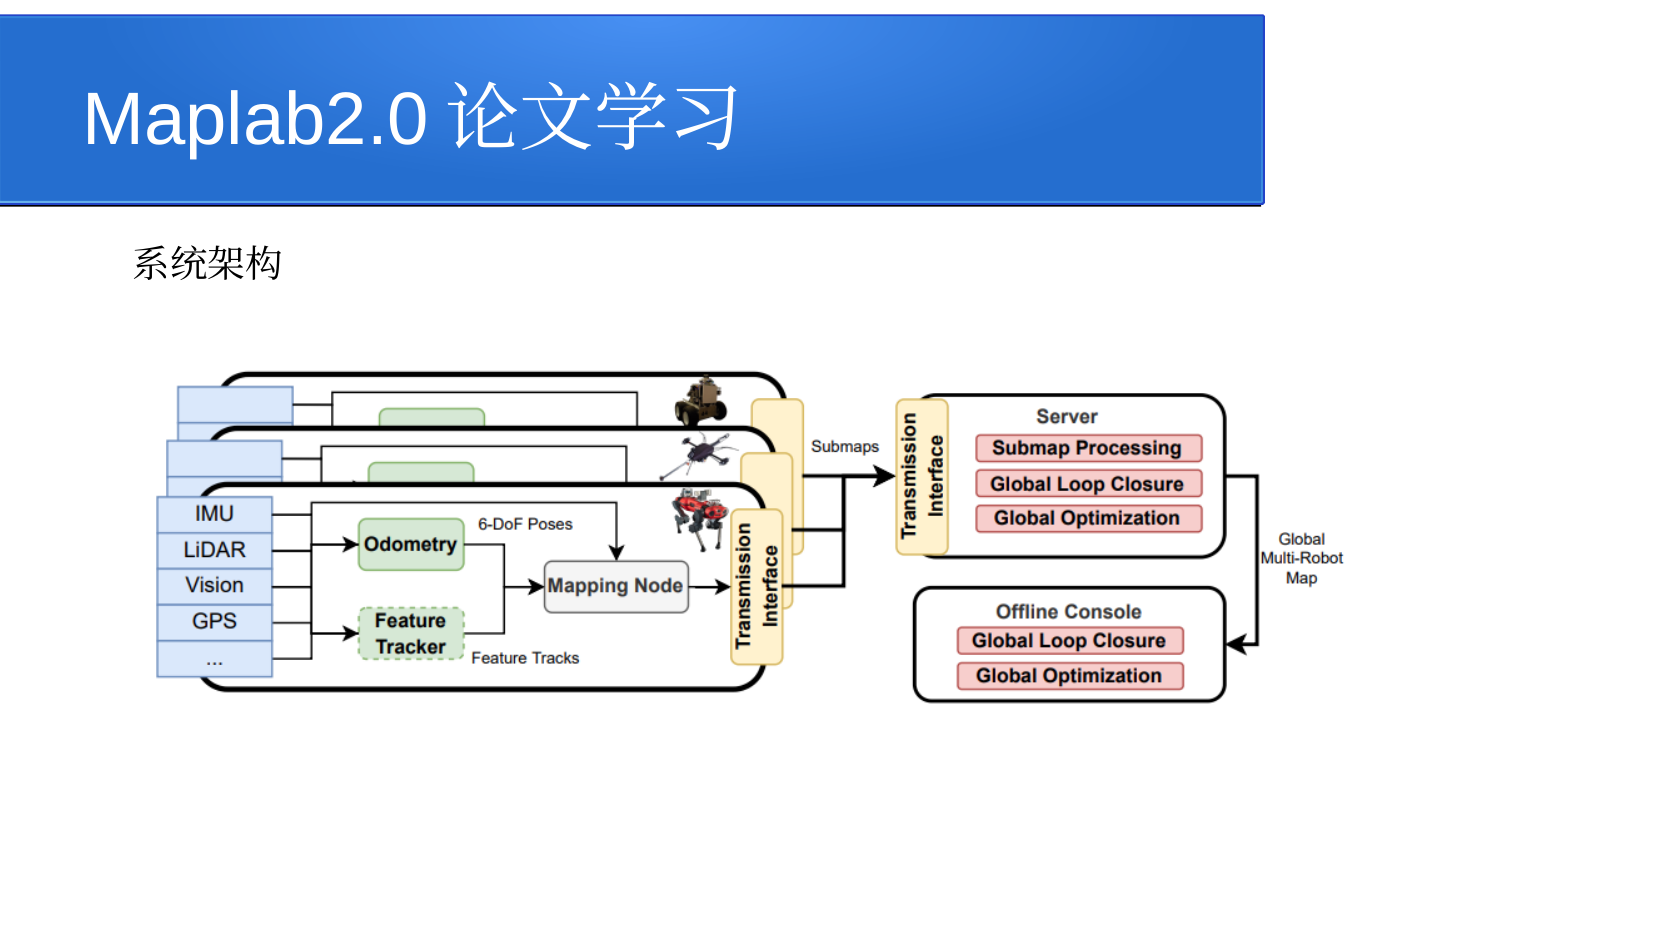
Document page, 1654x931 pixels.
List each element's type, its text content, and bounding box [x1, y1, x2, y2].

text_box 系统架构 [118, 226, 532, 296]
picture [140, 342, 1347, 715]
title Maplab2.0论文学习 [82, 35, 1235, 189]
